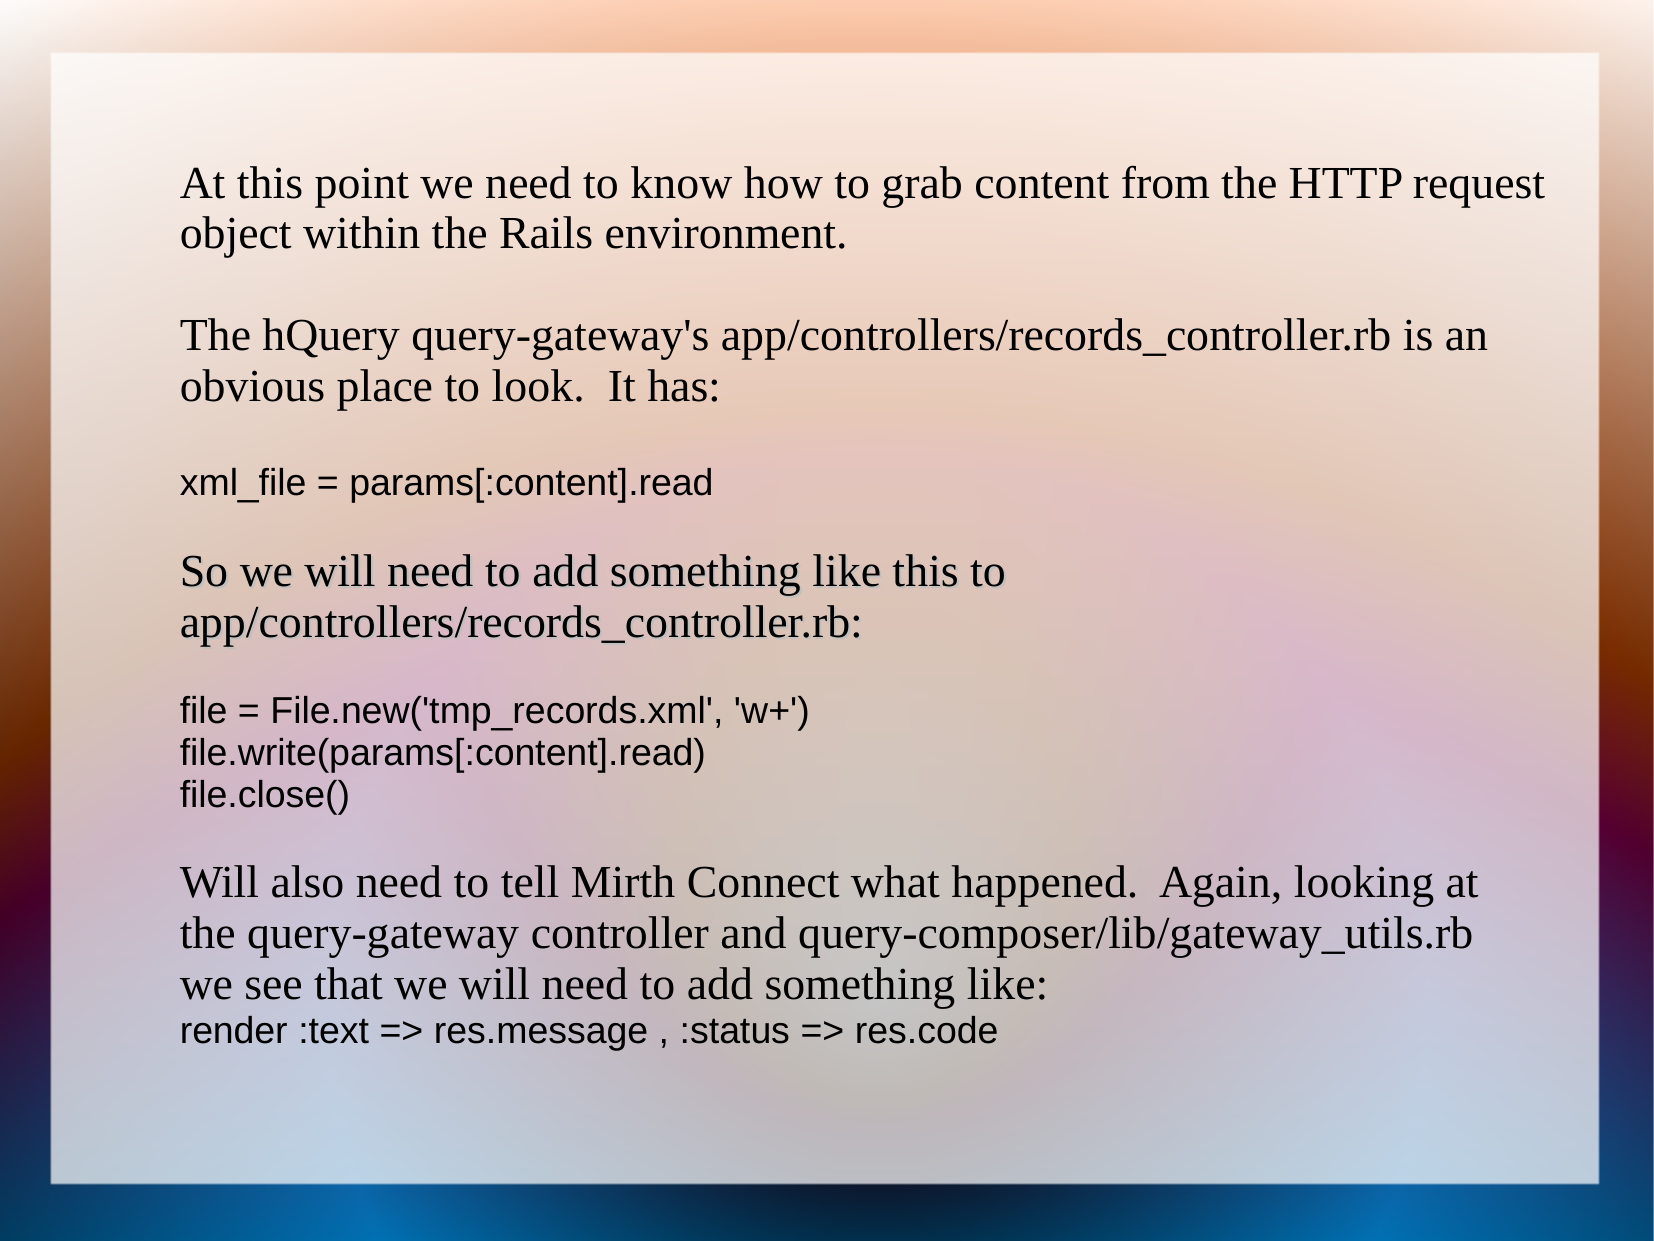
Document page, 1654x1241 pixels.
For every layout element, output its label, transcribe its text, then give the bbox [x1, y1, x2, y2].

picture [0, 0, 1654, 1241]
text_box At this point we need to know how to grab content from the HTTP request object within the Rails environment. The hQuery query-gateway's app/controllers/records_controller.rb is an obvious place to look. It has: xml_file = params[:content].read So we will need to add something like this to app/controllers/records_controller.rb: file = File.new('tmp_records.xml', 'w+') file.write(params[:content].read) file.close() Will also need to tell Mirth Connect what happened. Again, looking at the query-gateway controller and query-composer/lib/gateway_utils.rb we see that we will need to add something like: render :text => res.message , :status => res.code [165, 150, 1560, 1110]
